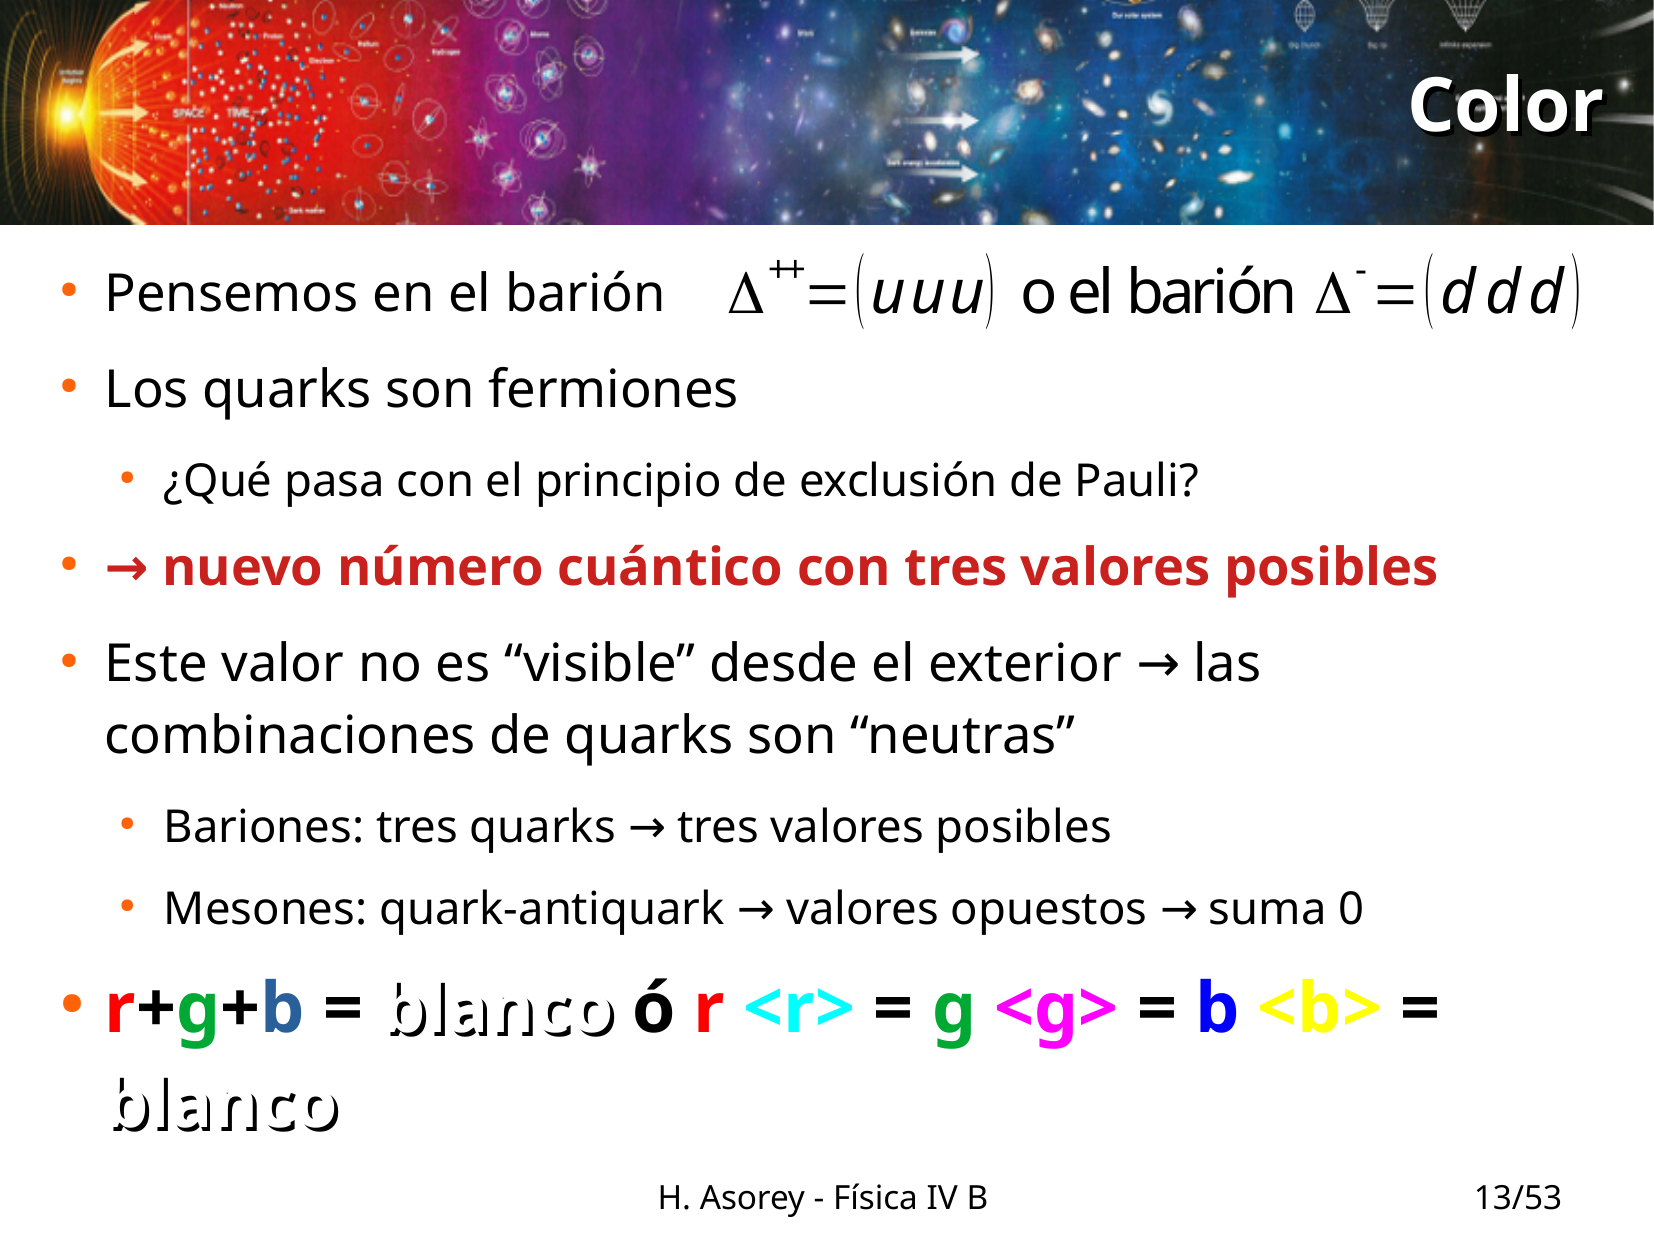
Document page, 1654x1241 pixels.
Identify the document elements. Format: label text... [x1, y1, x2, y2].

picture [0, 0, 1654, 225]
chart [719, 246, 1588, 333]
title Color [45, 15, 1606, 191]
list Pensemos en el barión Los quarks son fermiones ¿Qué pasa con el principio de exclusión de Pauli? → nuevo número cuántico con tres valores posibles Este valor no es “visible” desde el exterior → las combinaciones de quarks son “neutras” Bariones: tres quarks → tres valores posibles Mesones: quark-antiquark → valores opuestos → suma 0 r+g+b = blanco ó r <r> = g <g> = b <b> = blanco [45, 255, 1606, 1156]
